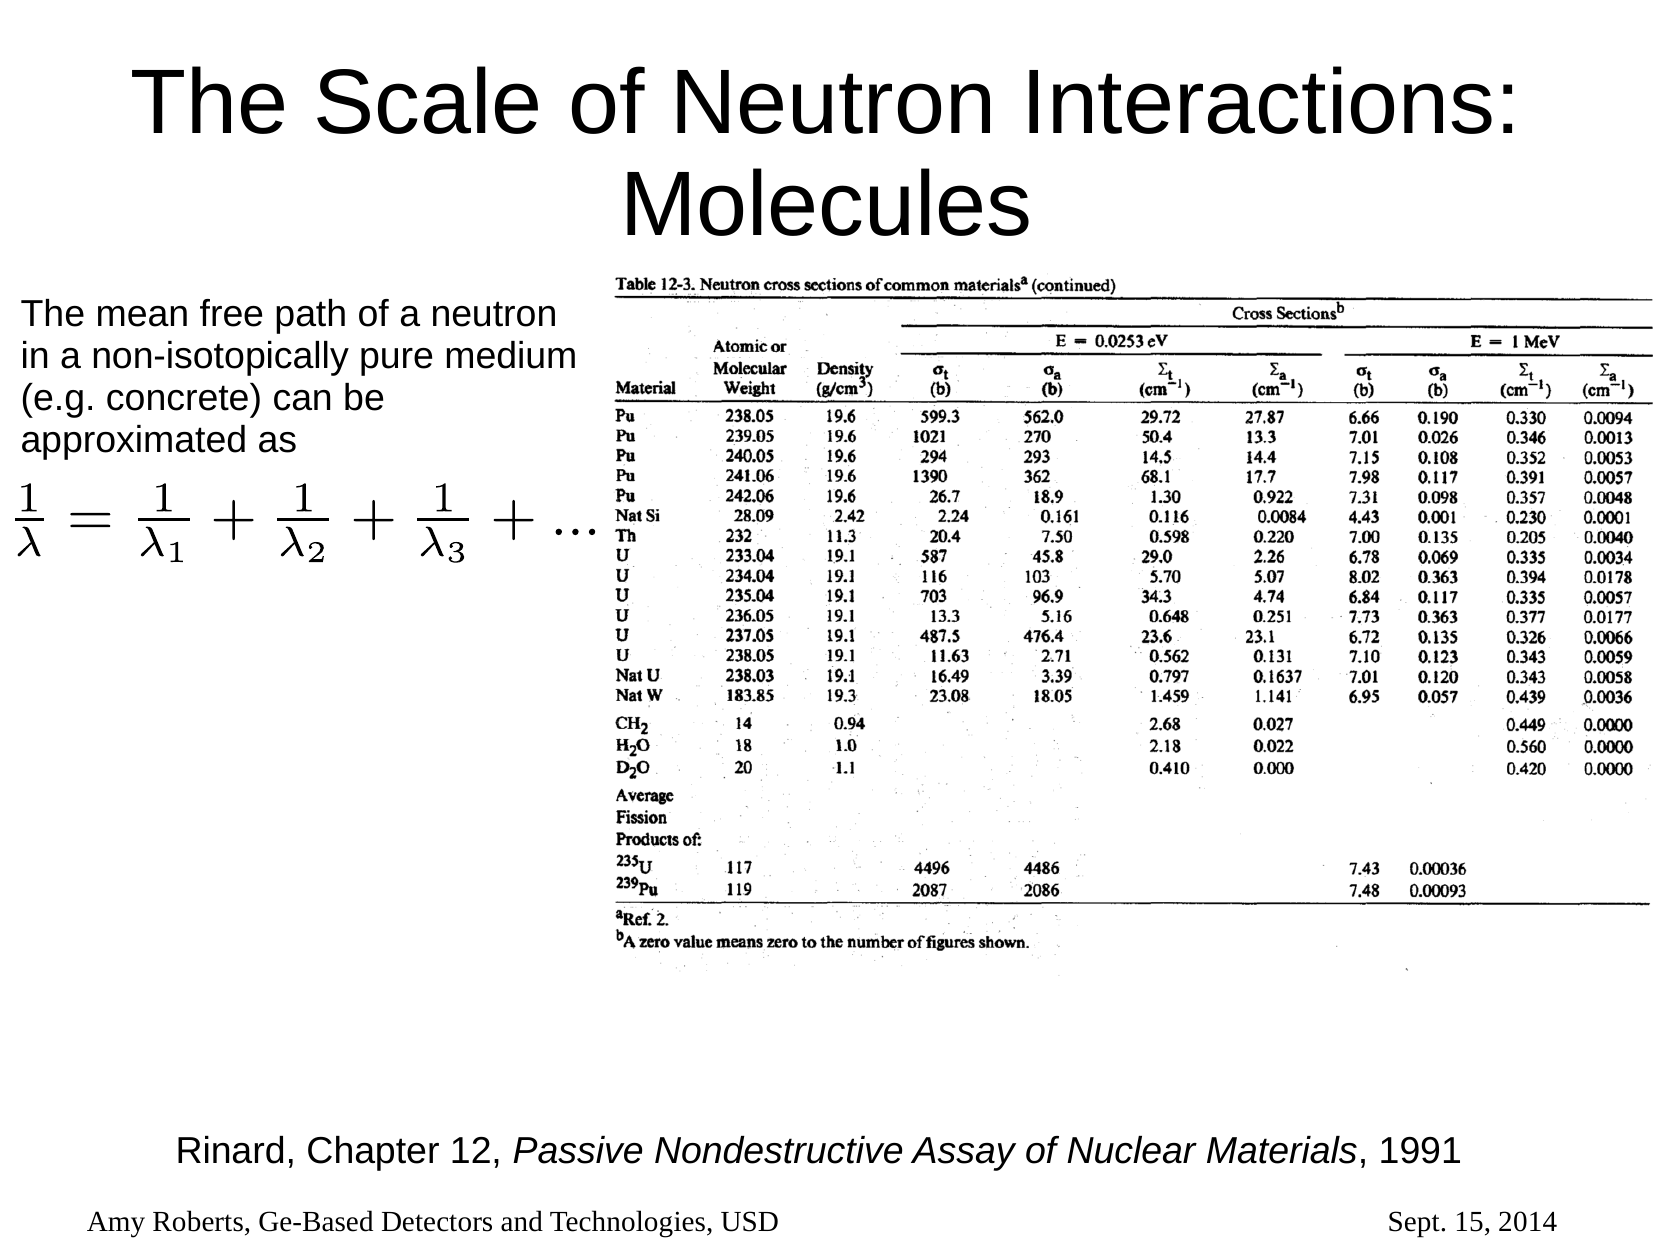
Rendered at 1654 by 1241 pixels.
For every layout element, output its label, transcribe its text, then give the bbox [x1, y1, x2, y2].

text_box The mean free path of a neutron in a non-isotopically pure medium (e.g. concrete) can be approximated as [5, 285, 608, 496]
picture [15, 256, 1654, 976]
title The Scale of Neutron Interactions: Molecules [82, 49, 1571, 257]
text_box Rinard, Chapter 12, Passive Nondestructive Assay of Nuclear Materials, 1991 [160, 1121, 1477, 1179]
